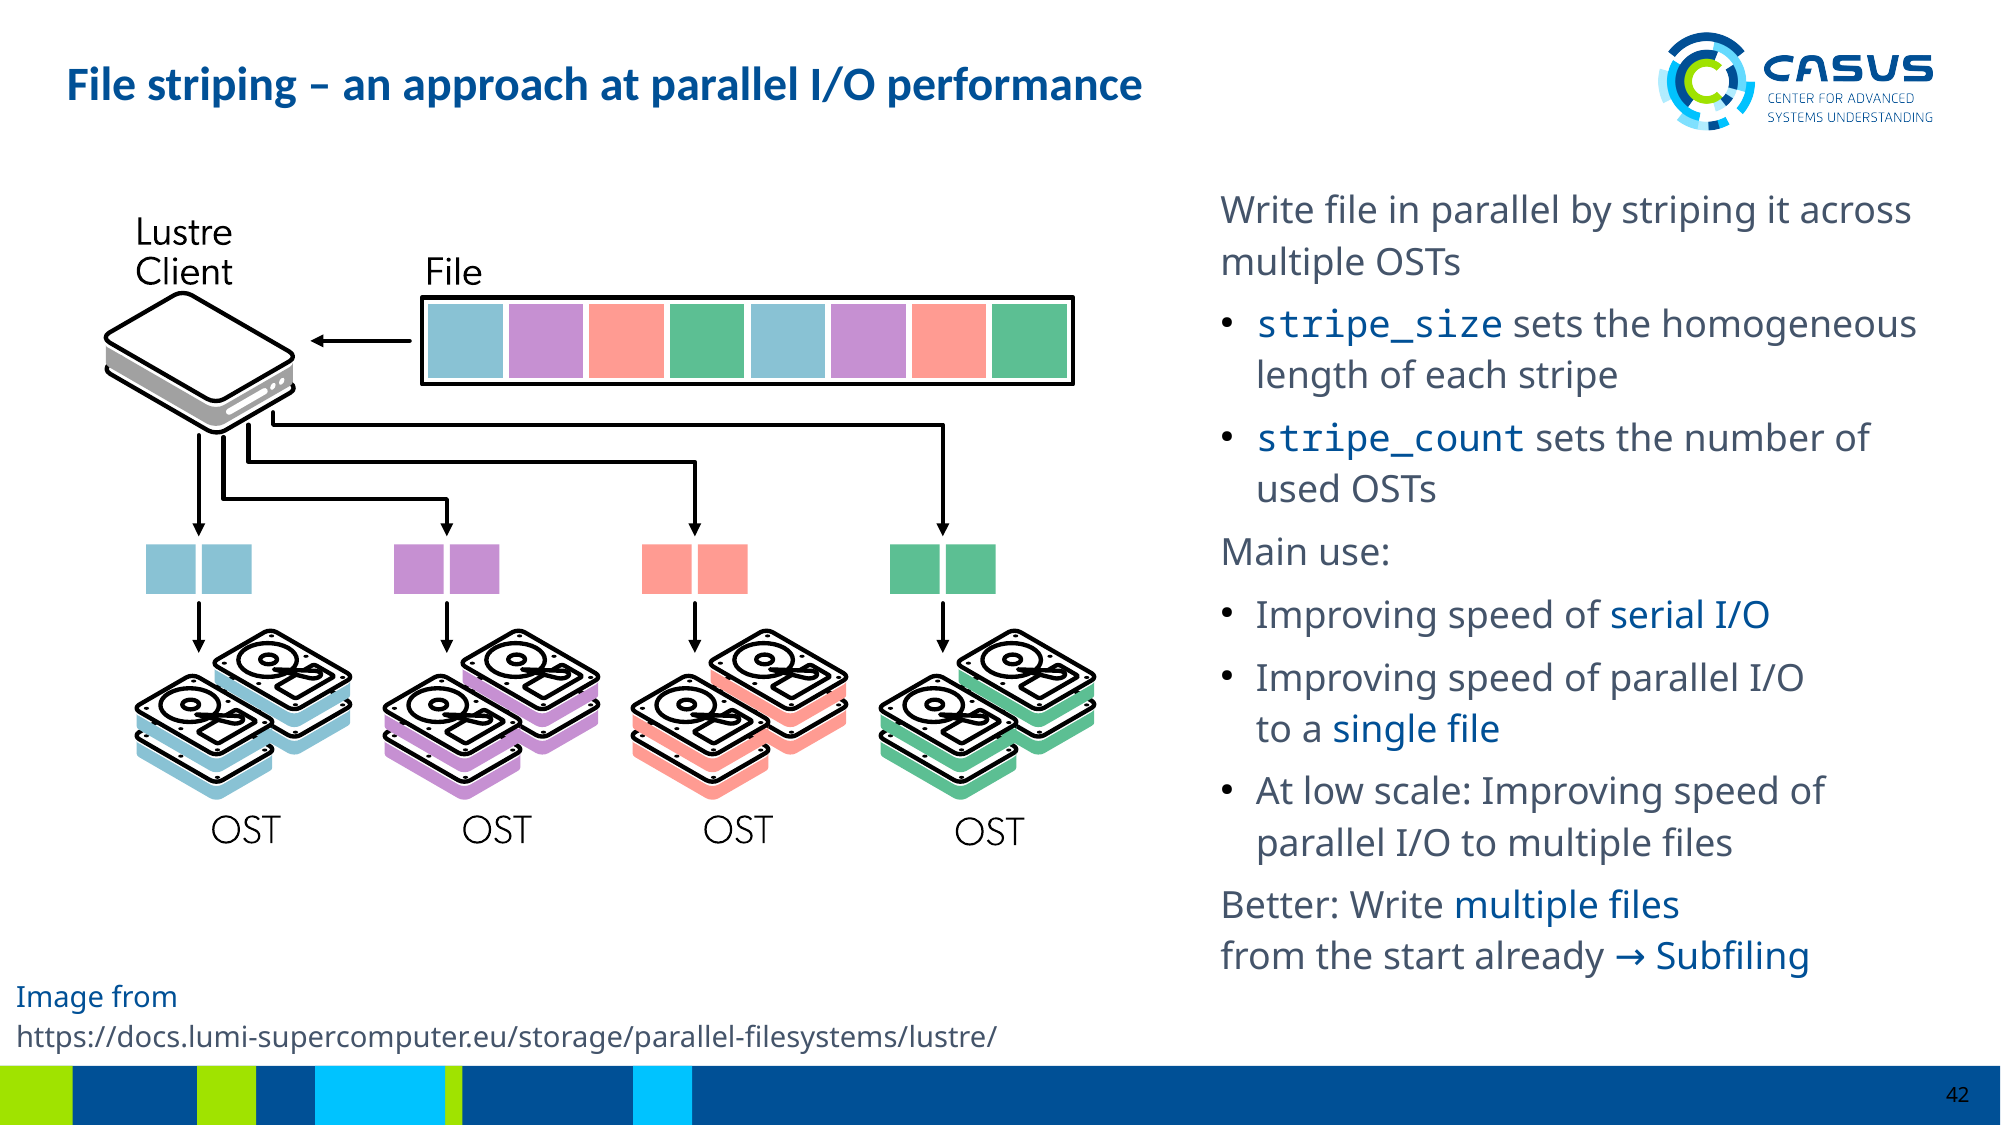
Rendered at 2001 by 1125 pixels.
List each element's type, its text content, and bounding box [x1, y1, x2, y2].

picture [1658, 32, 1933, 131]
title File striping – an approach at parallel I/O performance [66, 54, 1621, 123]
text_box Write file in parallel by striping it across multiple OSTs stripe_size sets the homogeneous length of each stripe stripe_count sets the number of used OSTs Main use: Improving speed of serial I/O Improving speed of parallel I/O to a single file At low scale: Improving speed of parallel I/O to multiple files Better: Write multiple files from the start already → Subfiling [1205, 176, 1960, 1040]
text_box Image from https://docs.lumi-supercomputer.eu/storage/parallel-filesystems/lustre/ [1, 969, 1296, 1064]
picture [74, 186, 1127, 878]
